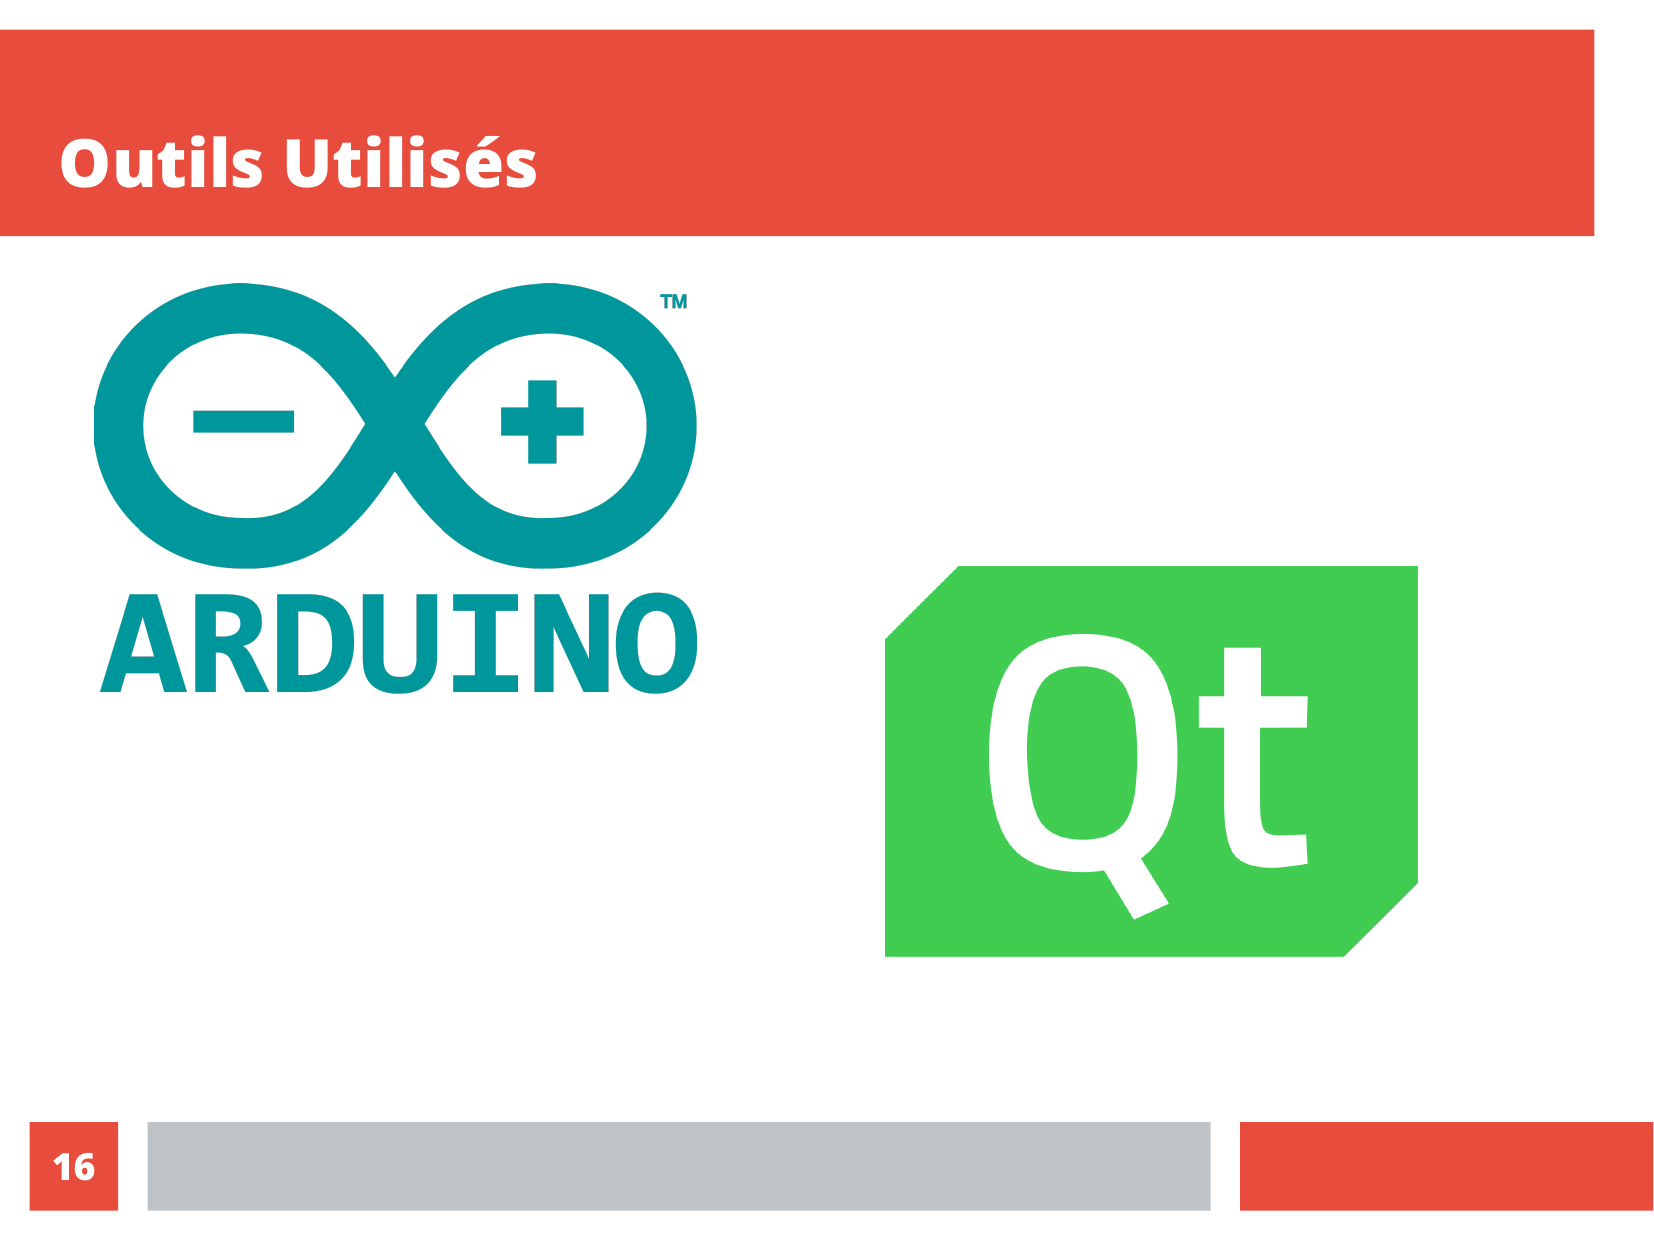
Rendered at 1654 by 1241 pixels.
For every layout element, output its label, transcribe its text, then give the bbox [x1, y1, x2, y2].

picture [94, 283, 697, 694]
picture [885, 566, 1418, 957]
title Outils Utilisés [59, 59, 1595, 207]
